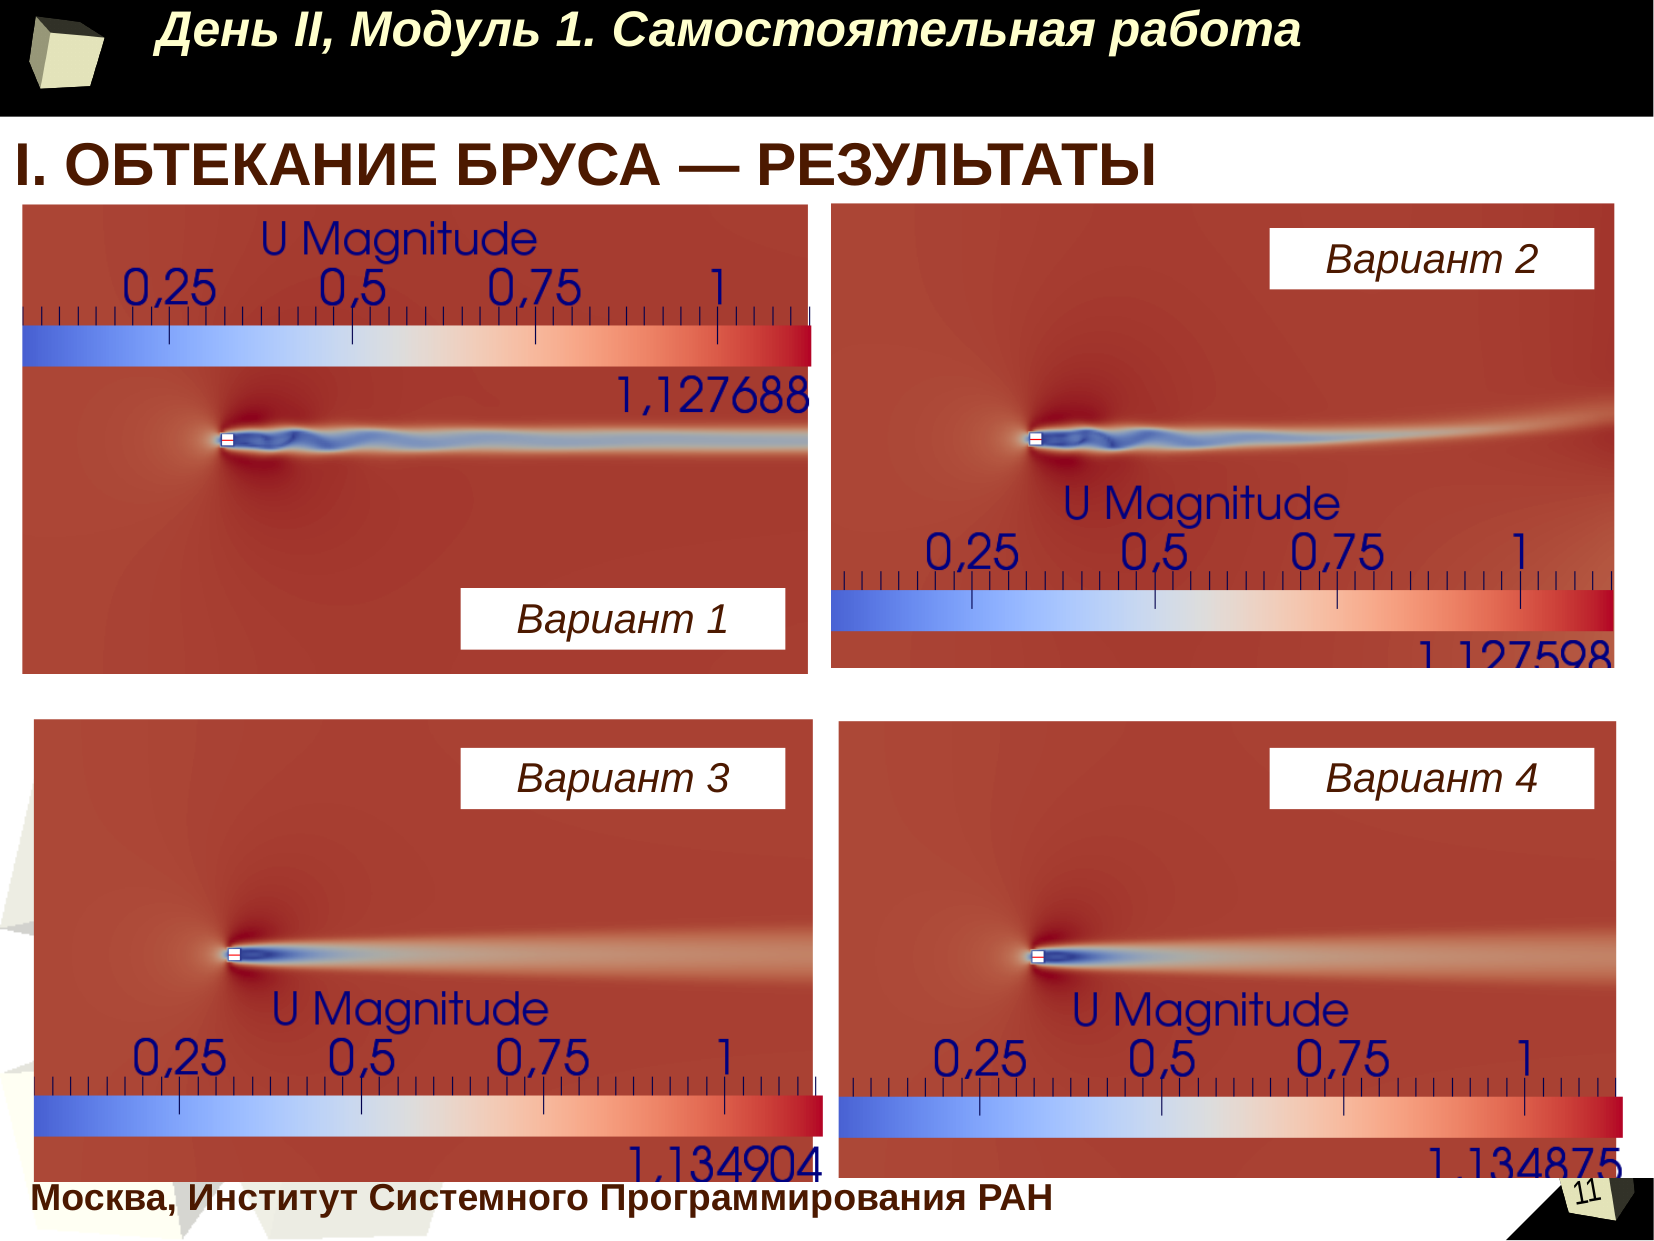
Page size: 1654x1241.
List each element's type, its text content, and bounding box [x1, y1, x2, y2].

text_box Вариант 4 [1269, 747, 1595, 810]
text_box Вариант 1 [460, 588, 786, 650]
picture [0, 708, 1654, 1241]
picture [464, 1193, 472, 1198]
text_box Вариант 3 [460, 747, 786, 810]
picture [22, 198, 1654, 674]
text_box Вариант 2 [1269, 228, 1595, 290]
text_box I. ОБТЕКАНИЕ БРУСА — РЕЗУЛЬТАТЫ [0, 122, 1654, 213]
